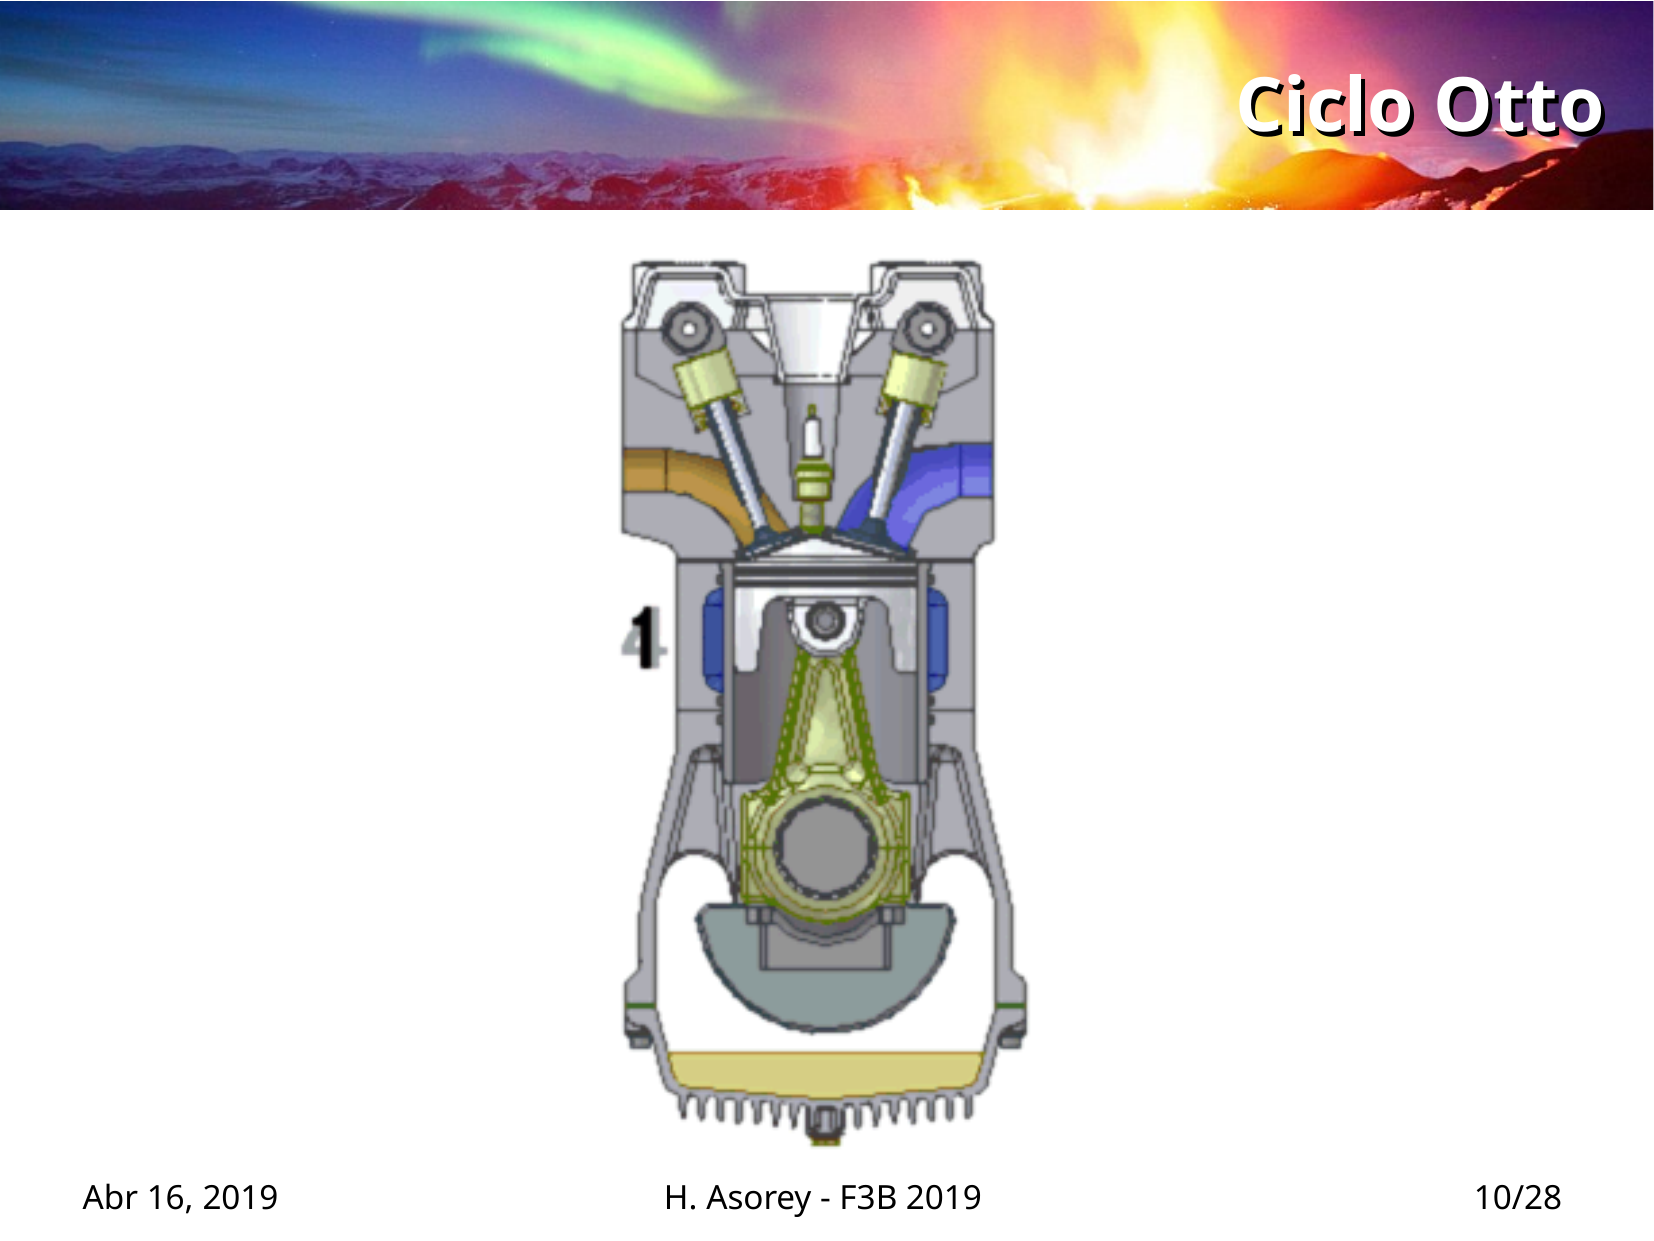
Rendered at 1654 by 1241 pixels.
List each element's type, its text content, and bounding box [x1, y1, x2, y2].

picture [617, 254, 1033, 1156]
title Ciclo Otto [45, 15, 1606, 191]
picture [0, 1, 1654, 210]
